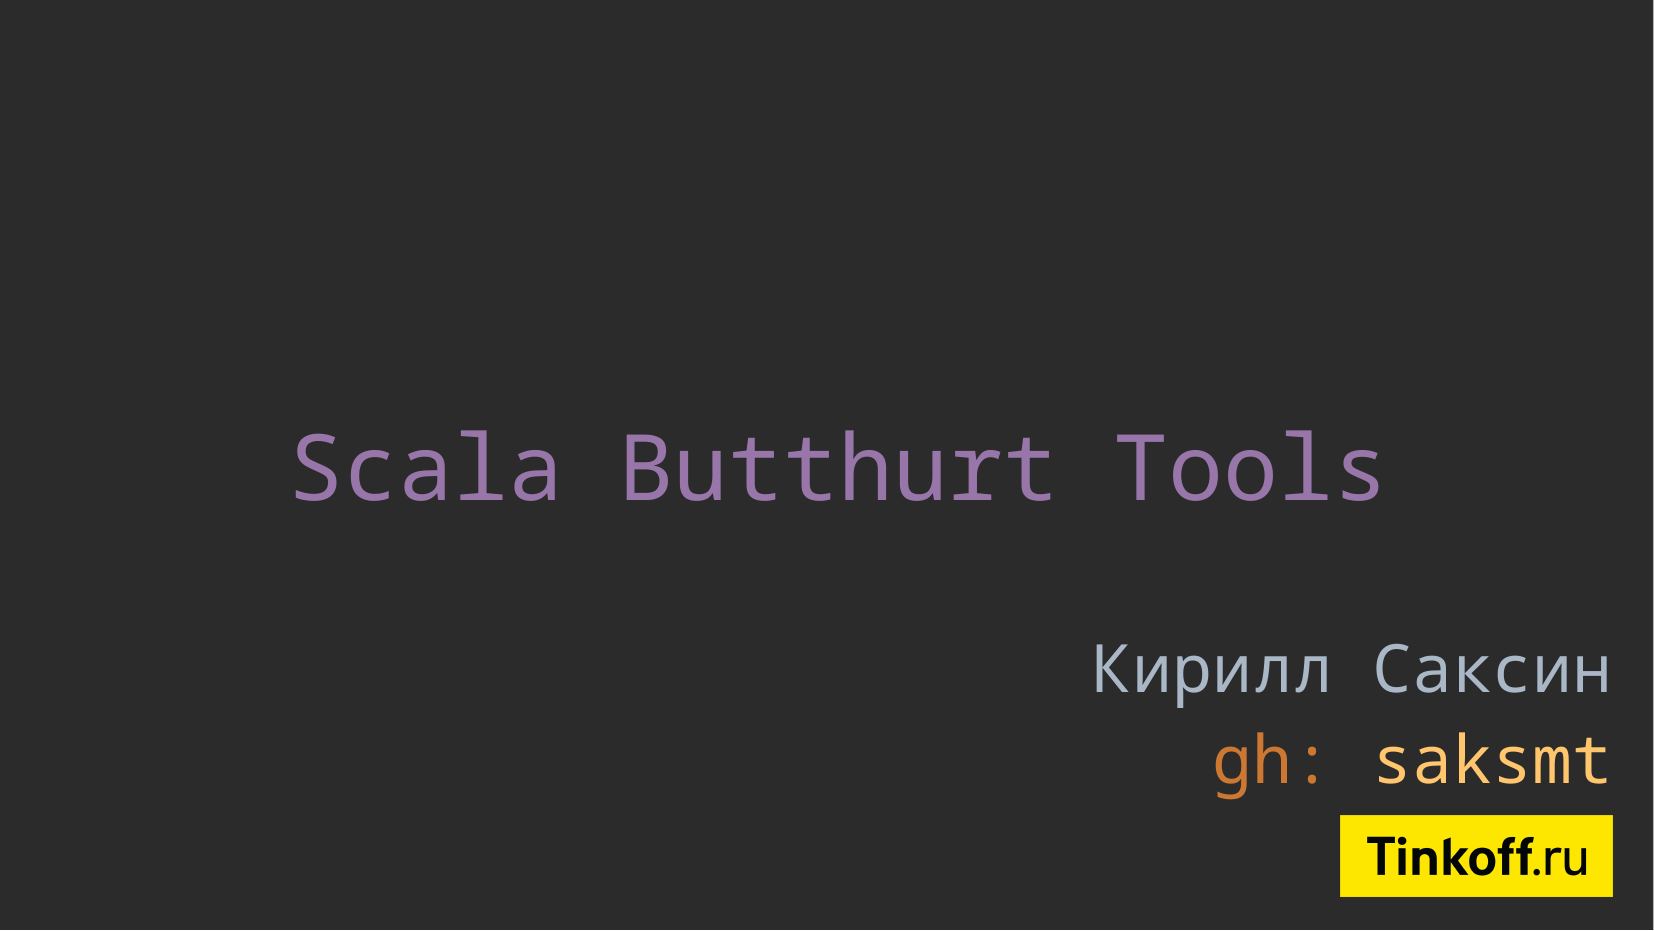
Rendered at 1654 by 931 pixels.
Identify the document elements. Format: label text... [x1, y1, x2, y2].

picture [1340, 824, 1613, 897]
title Scala Butthurt Tools [94, 361, 1583, 569]
title Кирилл Саксин gh: saksmt [124, 599, 1613, 824]
